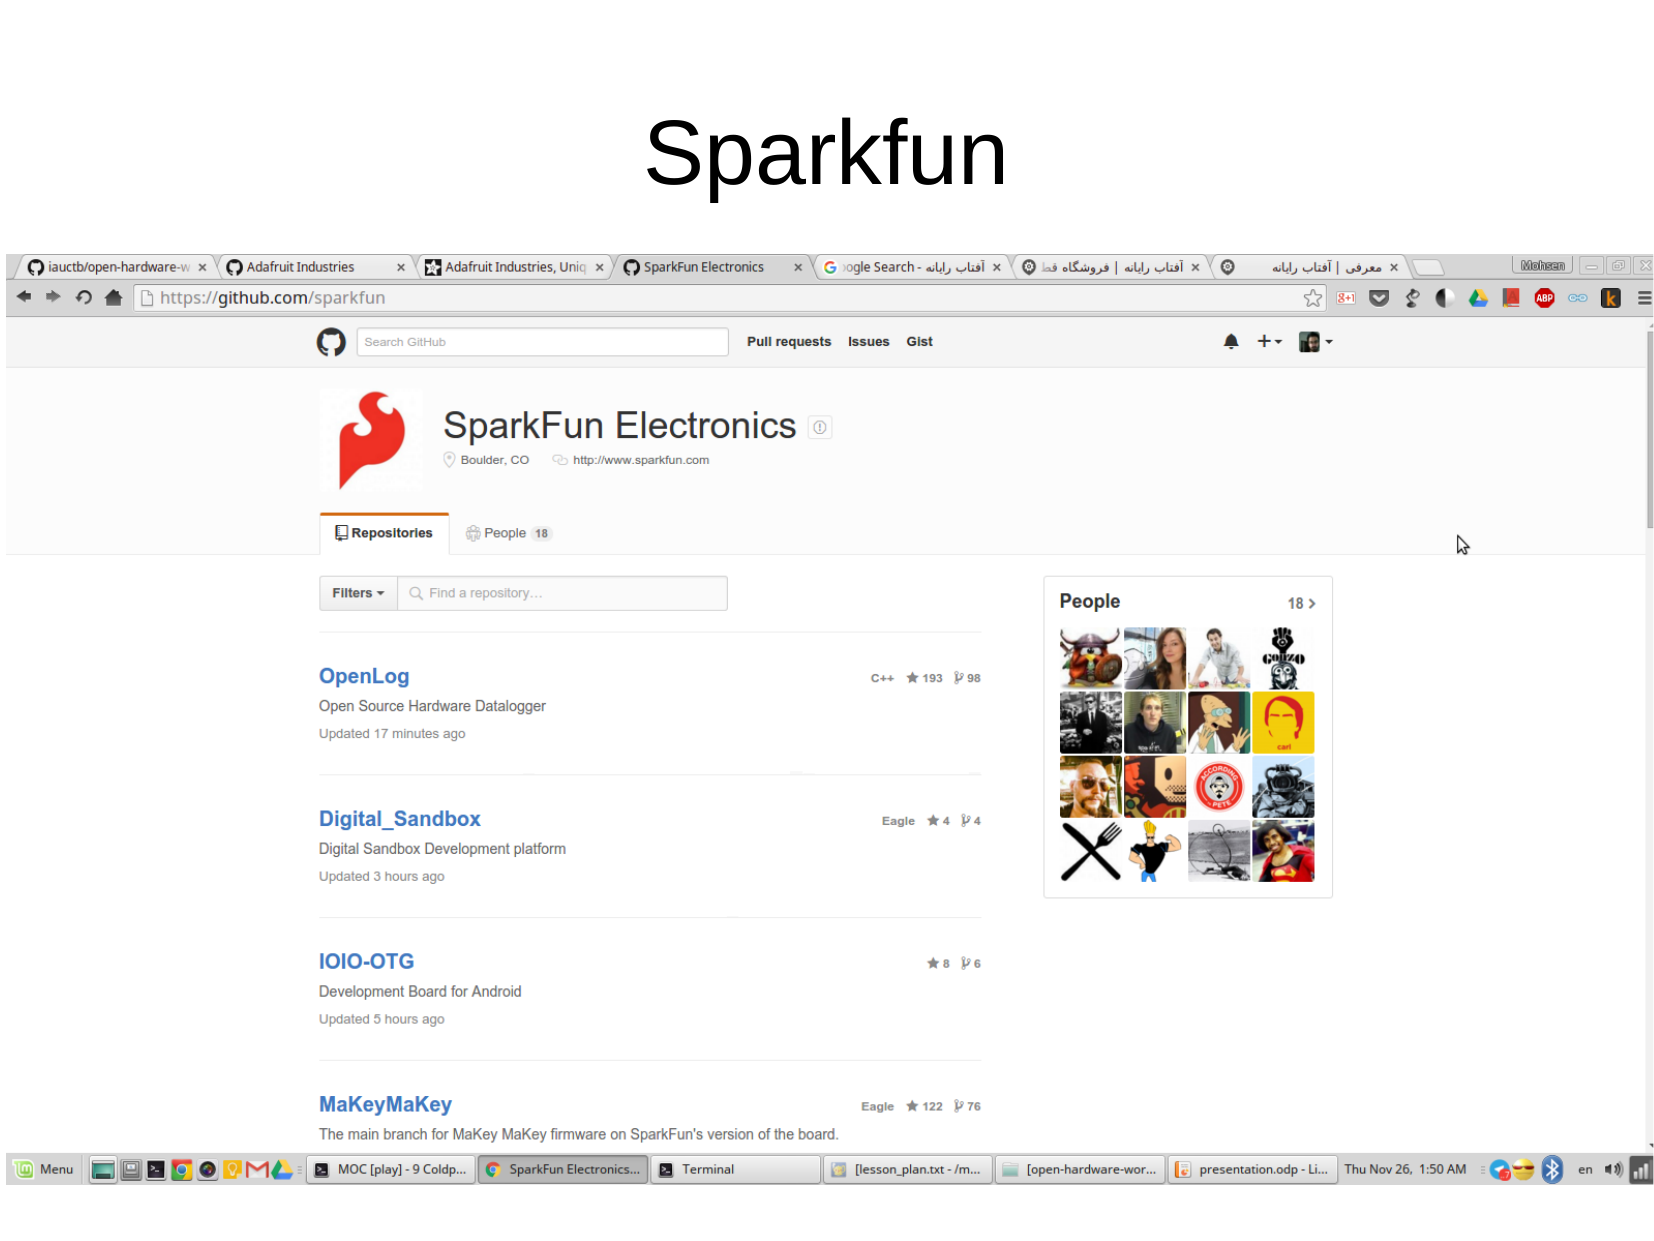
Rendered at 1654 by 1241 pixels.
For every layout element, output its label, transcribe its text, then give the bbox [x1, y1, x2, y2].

title Sparkfun [82, 49, 1571, 254]
picture [6, 254, 1654, 1185]
